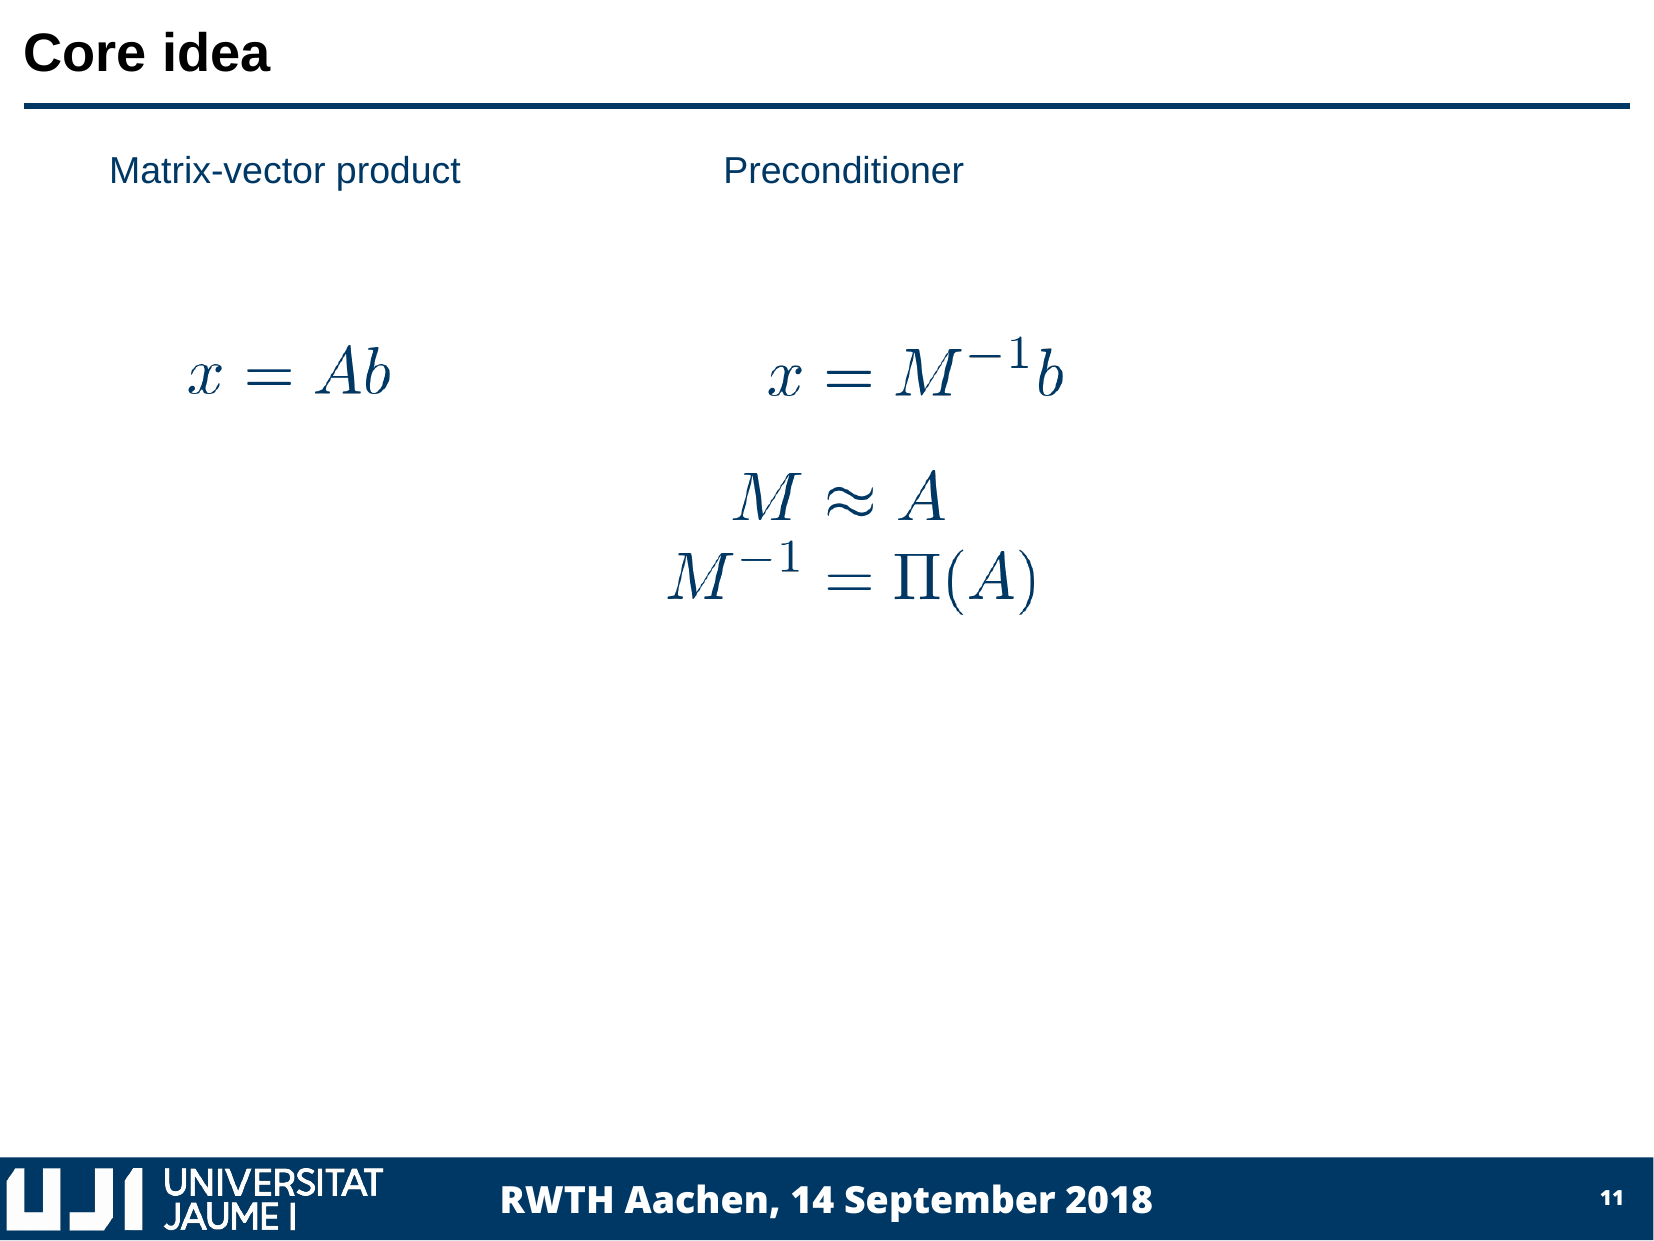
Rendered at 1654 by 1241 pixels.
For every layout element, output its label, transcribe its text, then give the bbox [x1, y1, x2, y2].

picture [732, 470, 945, 520]
picture [667, 540, 1034, 615]
text_box Preconditioner [708, 141, 980, 199]
picture [188, 345, 390, 394]
title Core idea [23, 0, 1630, 107]
text_box Matrix-vector product [94, 141, 476, 199]
picture [0, 1158, 390, 1241]
picture [768, 336, 1063, 396]
